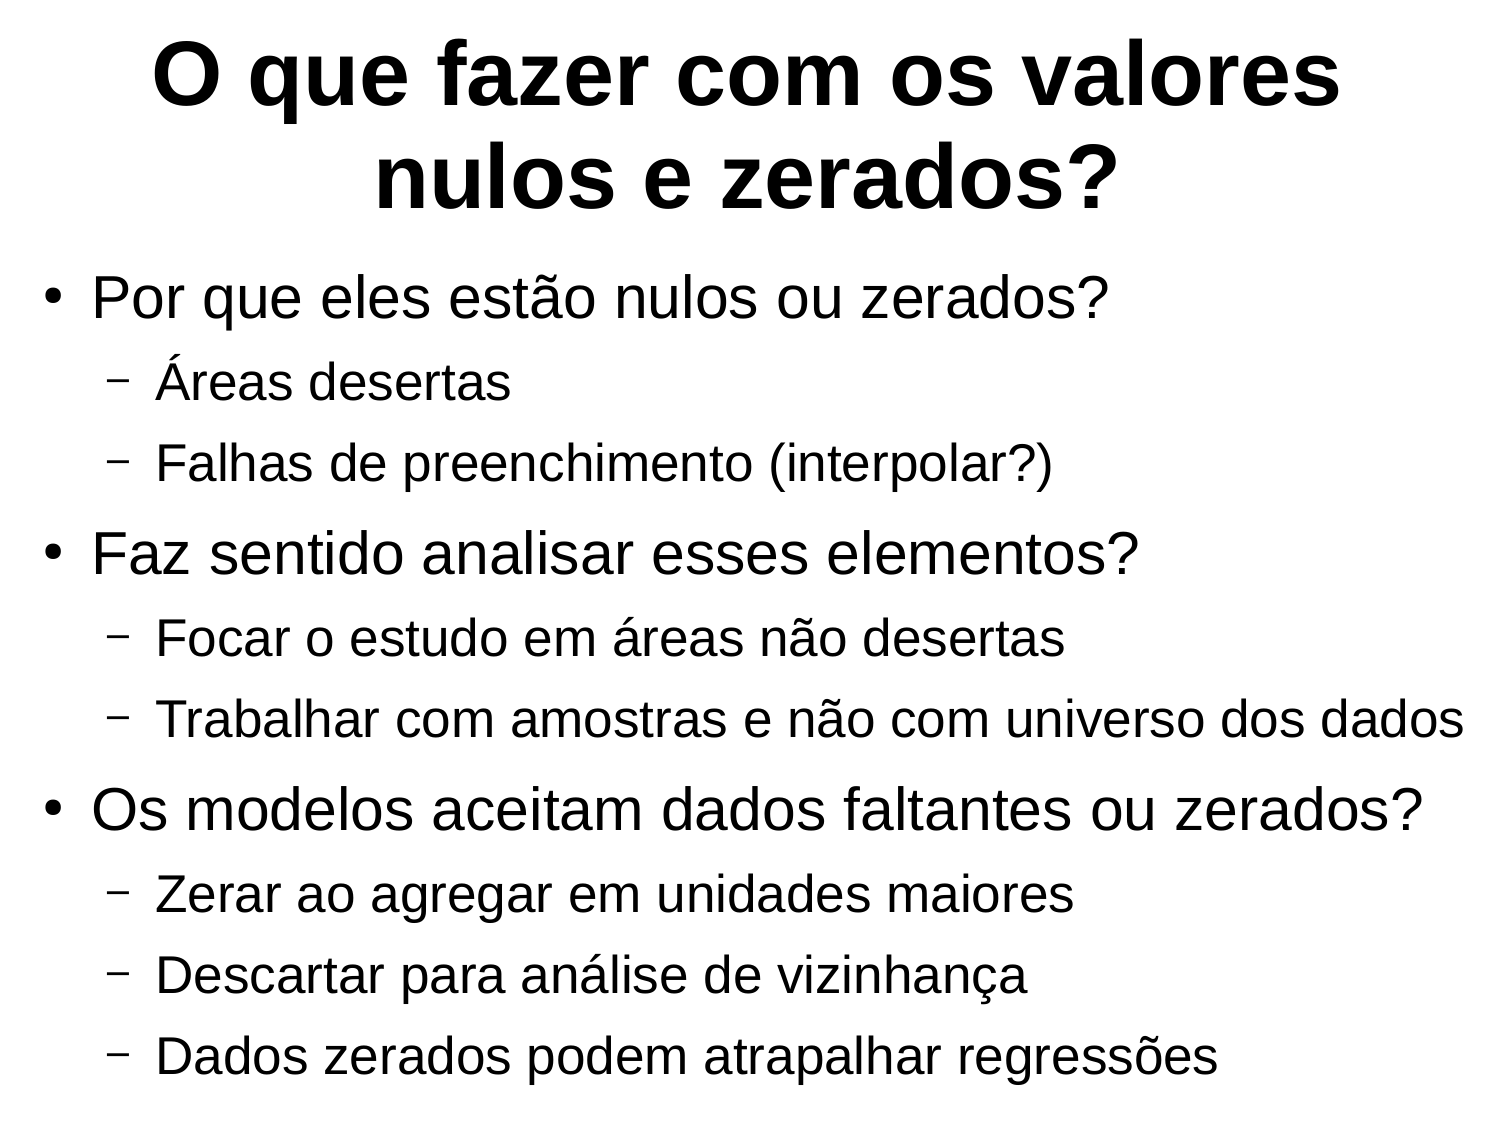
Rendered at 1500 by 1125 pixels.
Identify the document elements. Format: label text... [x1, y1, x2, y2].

title O que fazer com os valores nulos e zerados? [100, 16, 1395, 235]
list Por que eles estão nulos ou zerados? Áreas desertas Falhas de preenchimento (interpolar?) Faz sentido analisar esses elementos? Focar o estudo em áreas não desertas Trabalhar com amostras e não com universo dos dados Os modelos aceitam dados faltantes ou zerados? Zerar ao agregar em unidades maiores Descartar para análise de vizinhança Dados zerados podem atrapalhar regressões [26, 263, 1472, 1097]
